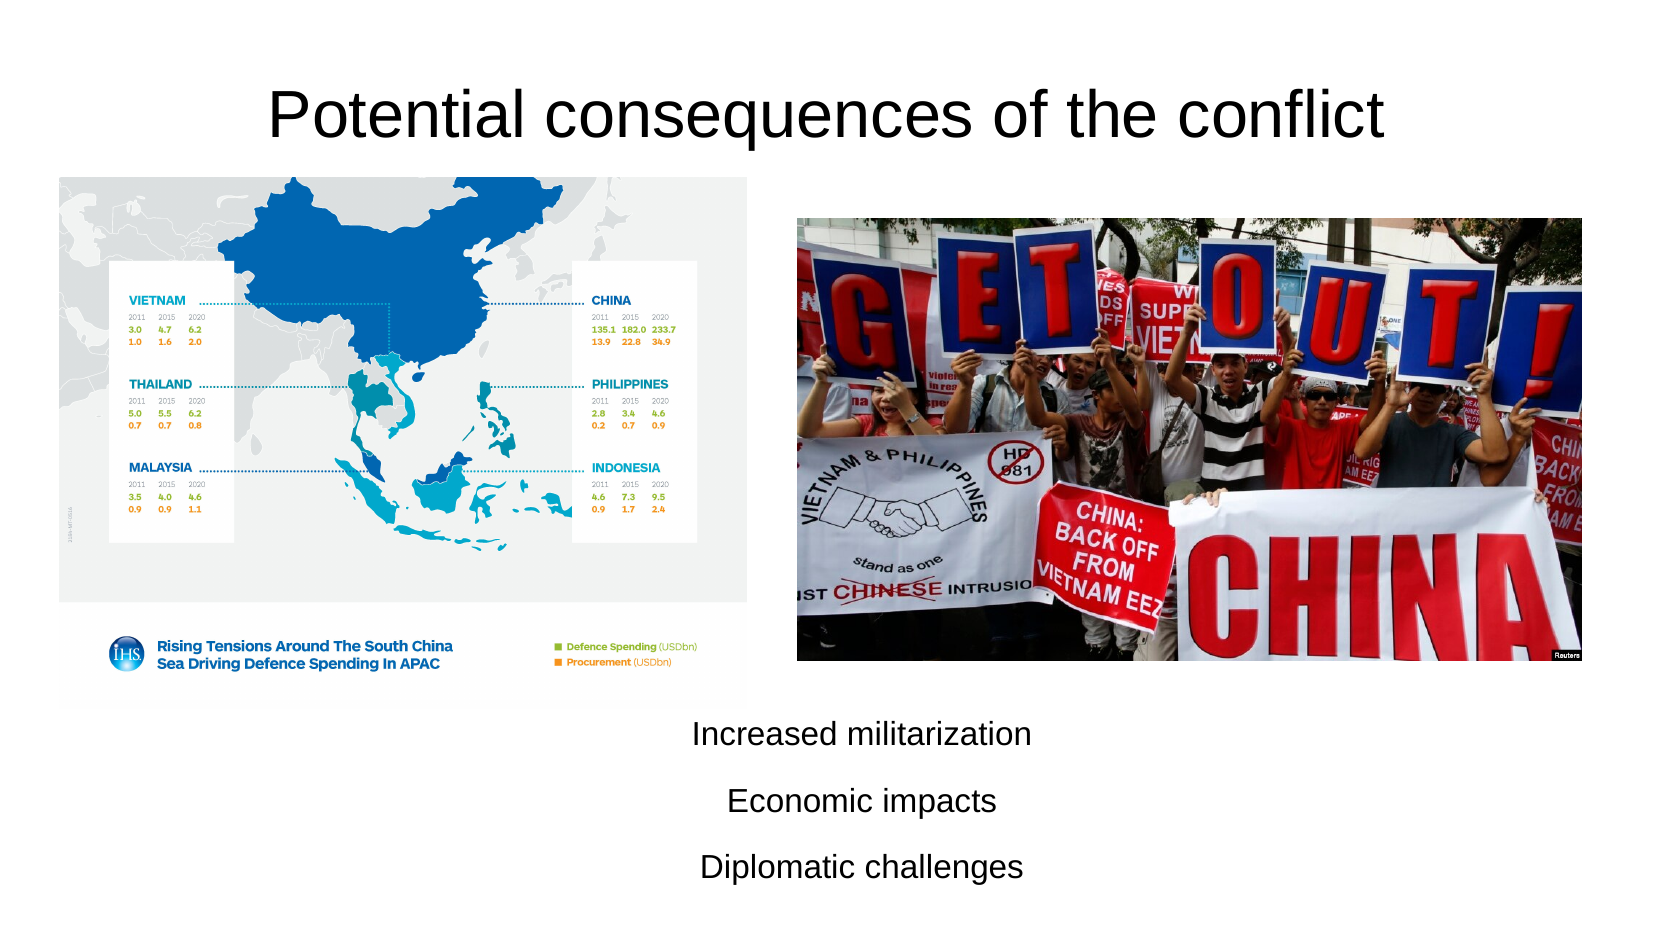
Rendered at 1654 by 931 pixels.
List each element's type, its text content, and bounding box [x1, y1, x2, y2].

picture [59, 177, 747, 709]
list Increased militarization Economic impacts Diplomatic challenges [82, 660, 1571, 886]
picture [797, 218, 1582, 661]
title Potential consequences of the conflict [82, 37, 1571, 193]
